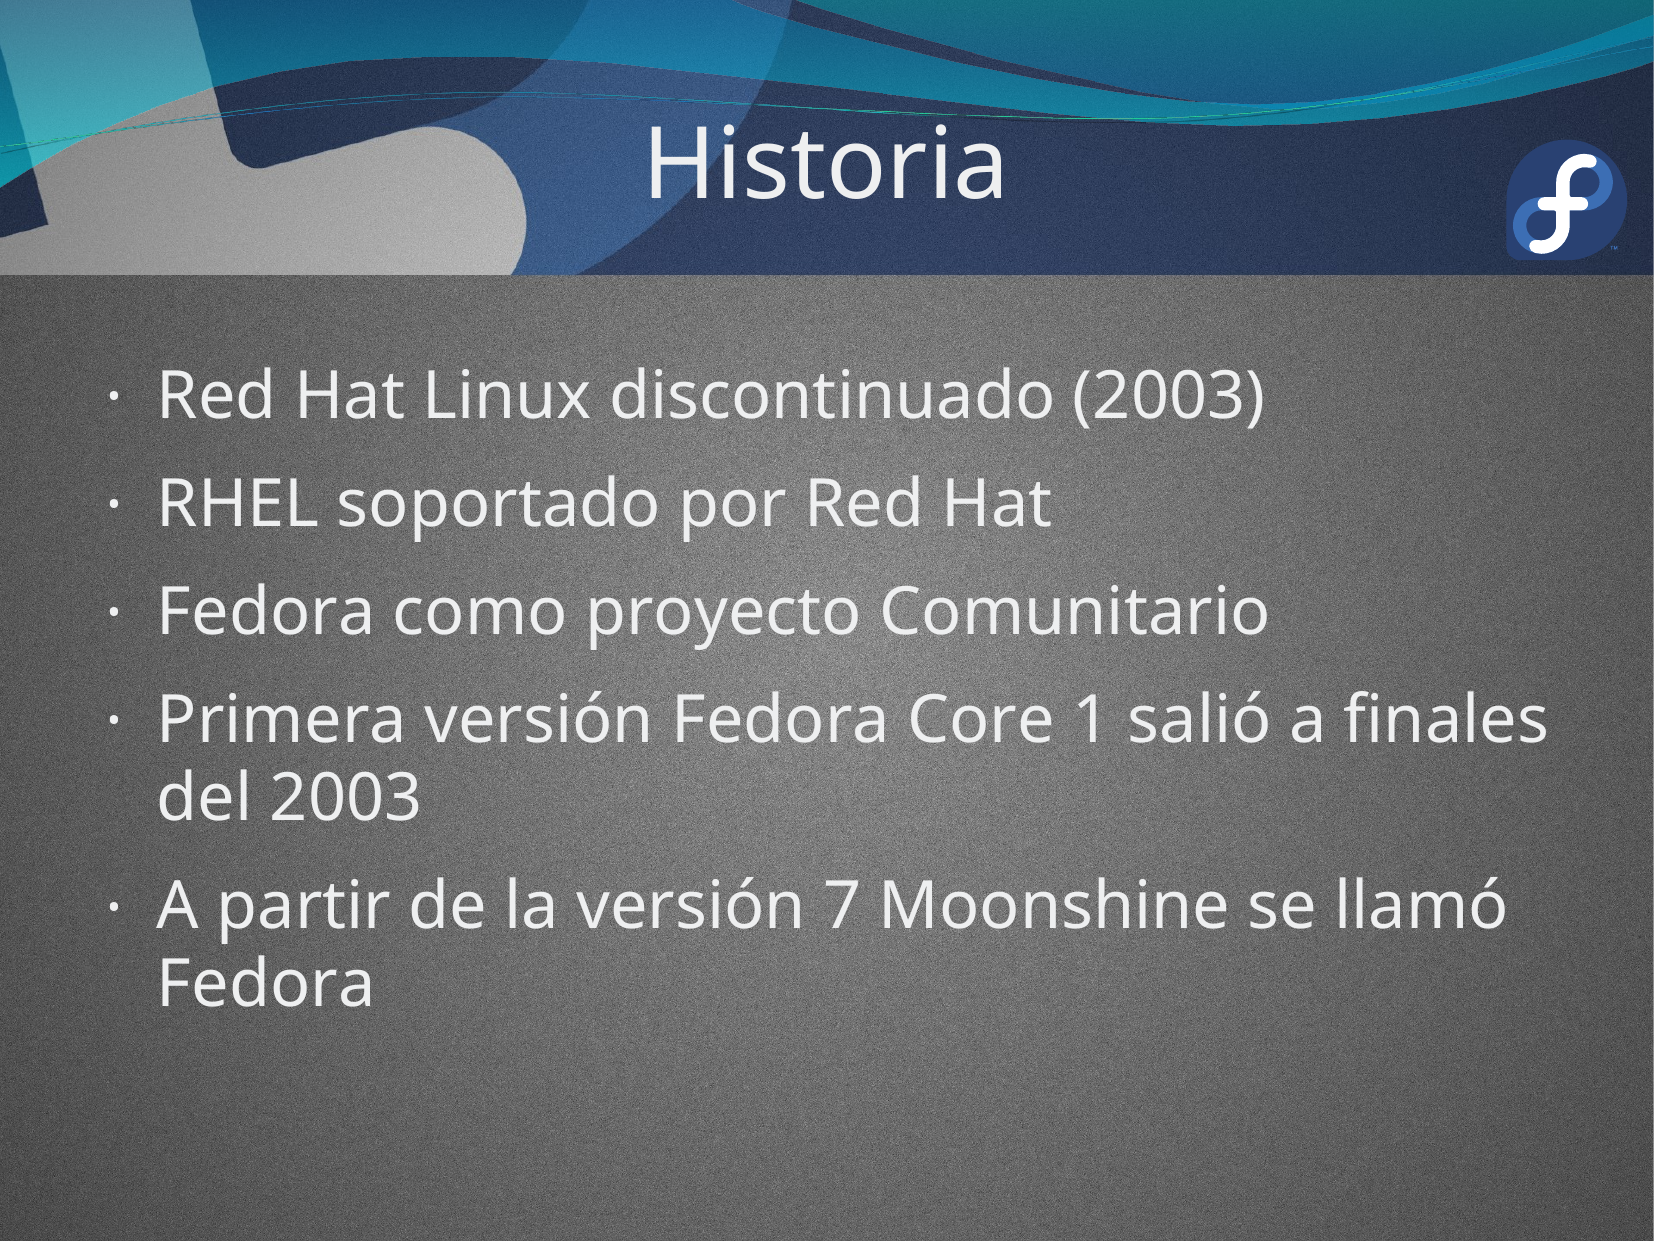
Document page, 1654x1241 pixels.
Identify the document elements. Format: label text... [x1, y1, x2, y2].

picture [0, 0, 1654, 1241]
text_box Historia [88, 58, 1565, 266]
text_box Red Hat Linux discontinuado (2003) RHEL soportado por Red Hat Fedora como proyecto Comunitario Primera versión Fedora Core 1 salió a finales del 2003 A partir de la versión 7 Moonshine se llamó Fedora [88, 354, 1565, 1241]
